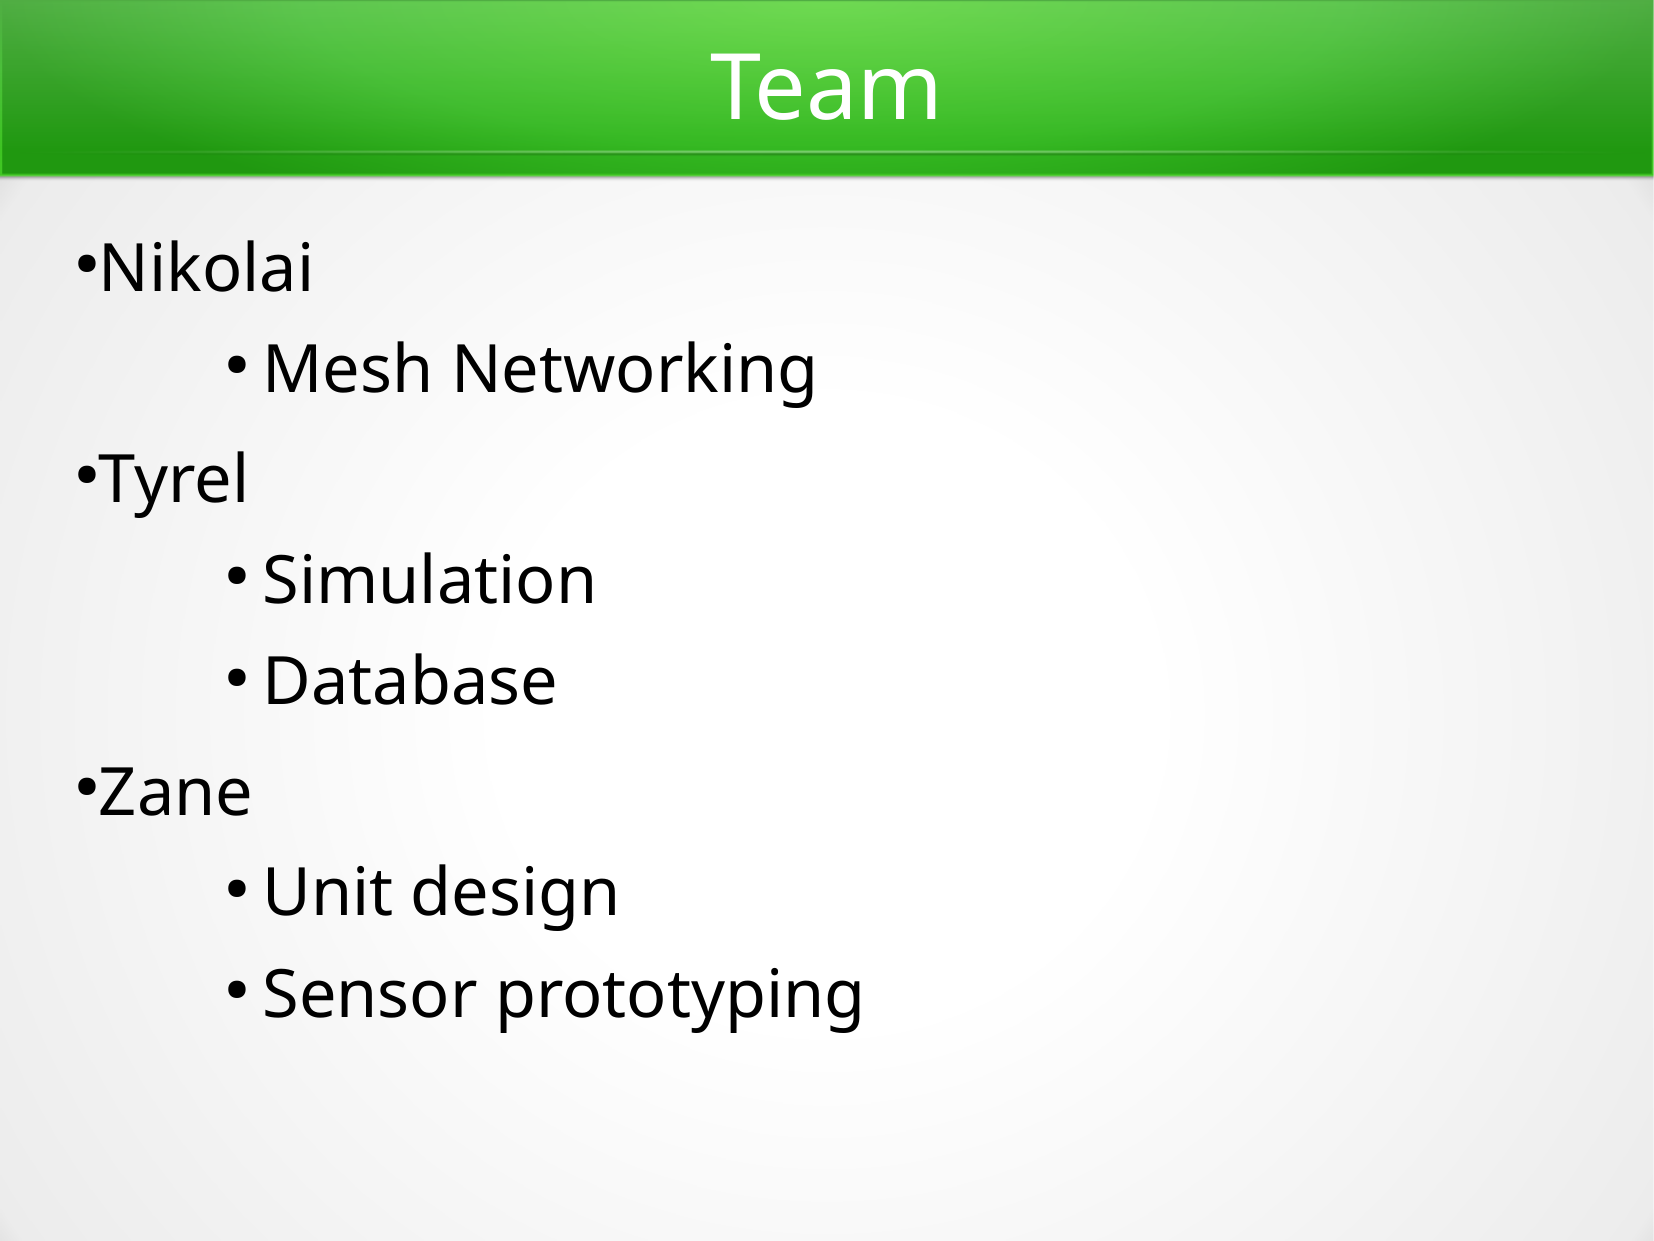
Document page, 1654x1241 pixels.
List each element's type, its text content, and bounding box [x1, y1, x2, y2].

title Team [82, 11, 1571, 154]
list Nikolai Mesh Networking Tyrel Simulation Database Zane Unit design Sensor prototyping [75, 225, 1576, 1156]
picture [0, 0, 1654, 1241]
